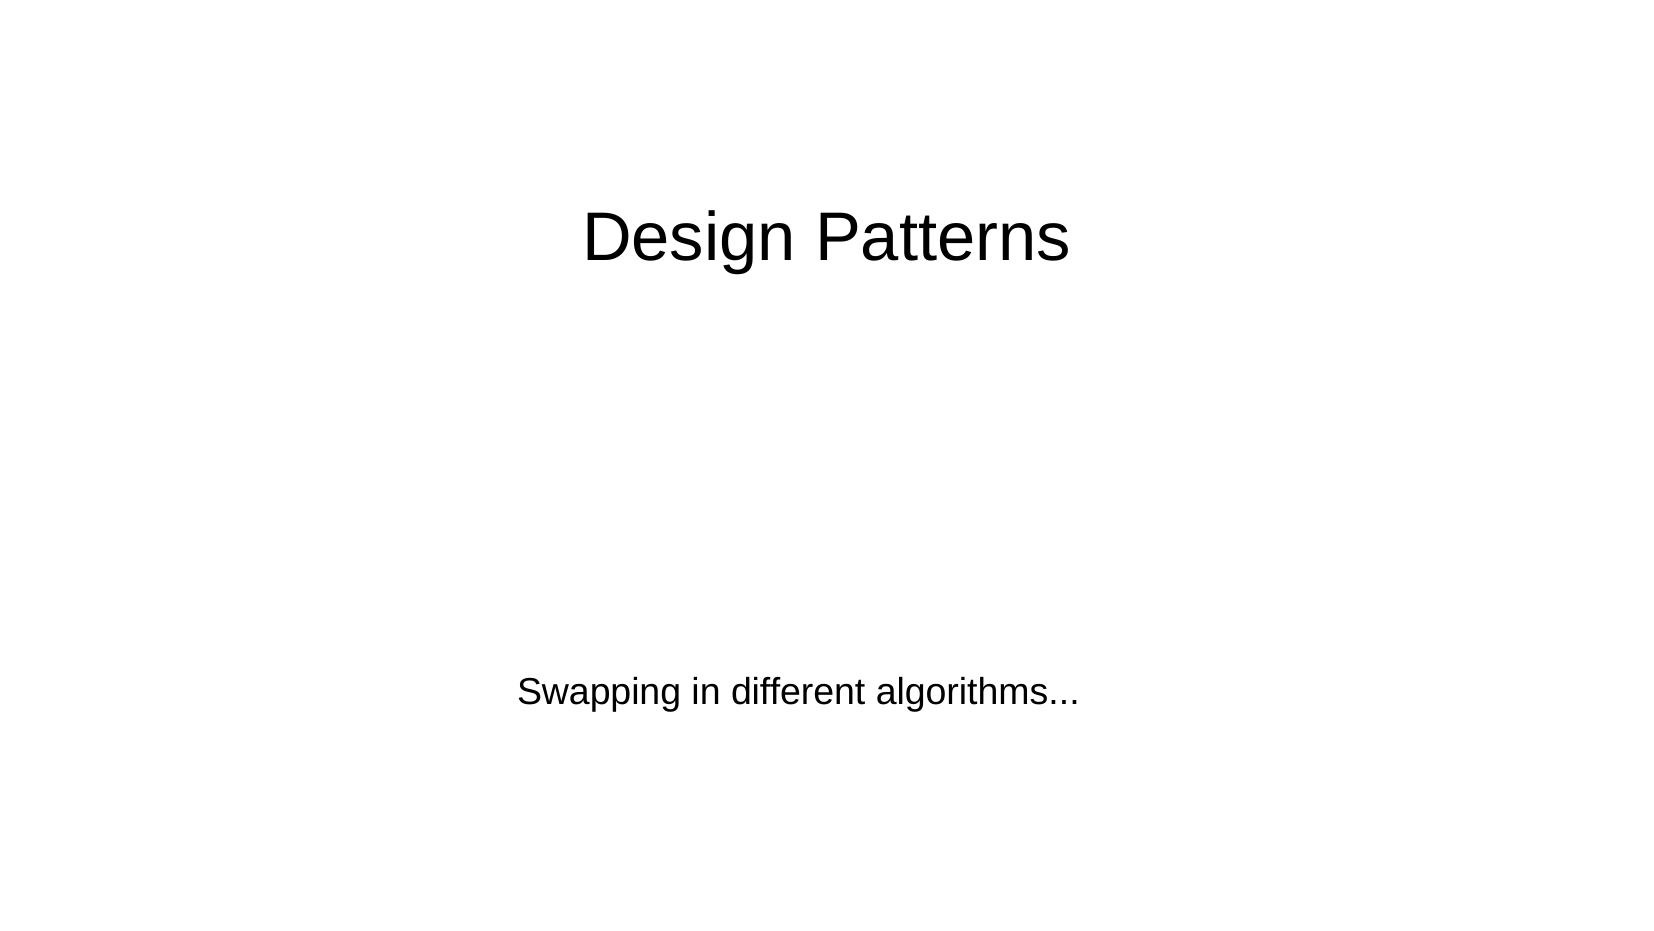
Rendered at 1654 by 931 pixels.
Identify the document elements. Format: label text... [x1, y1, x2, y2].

title Design Patterns [82, 37, 1571, 436]
text_box Swapping in different algorithms... [502, 663, 1096, 721]
